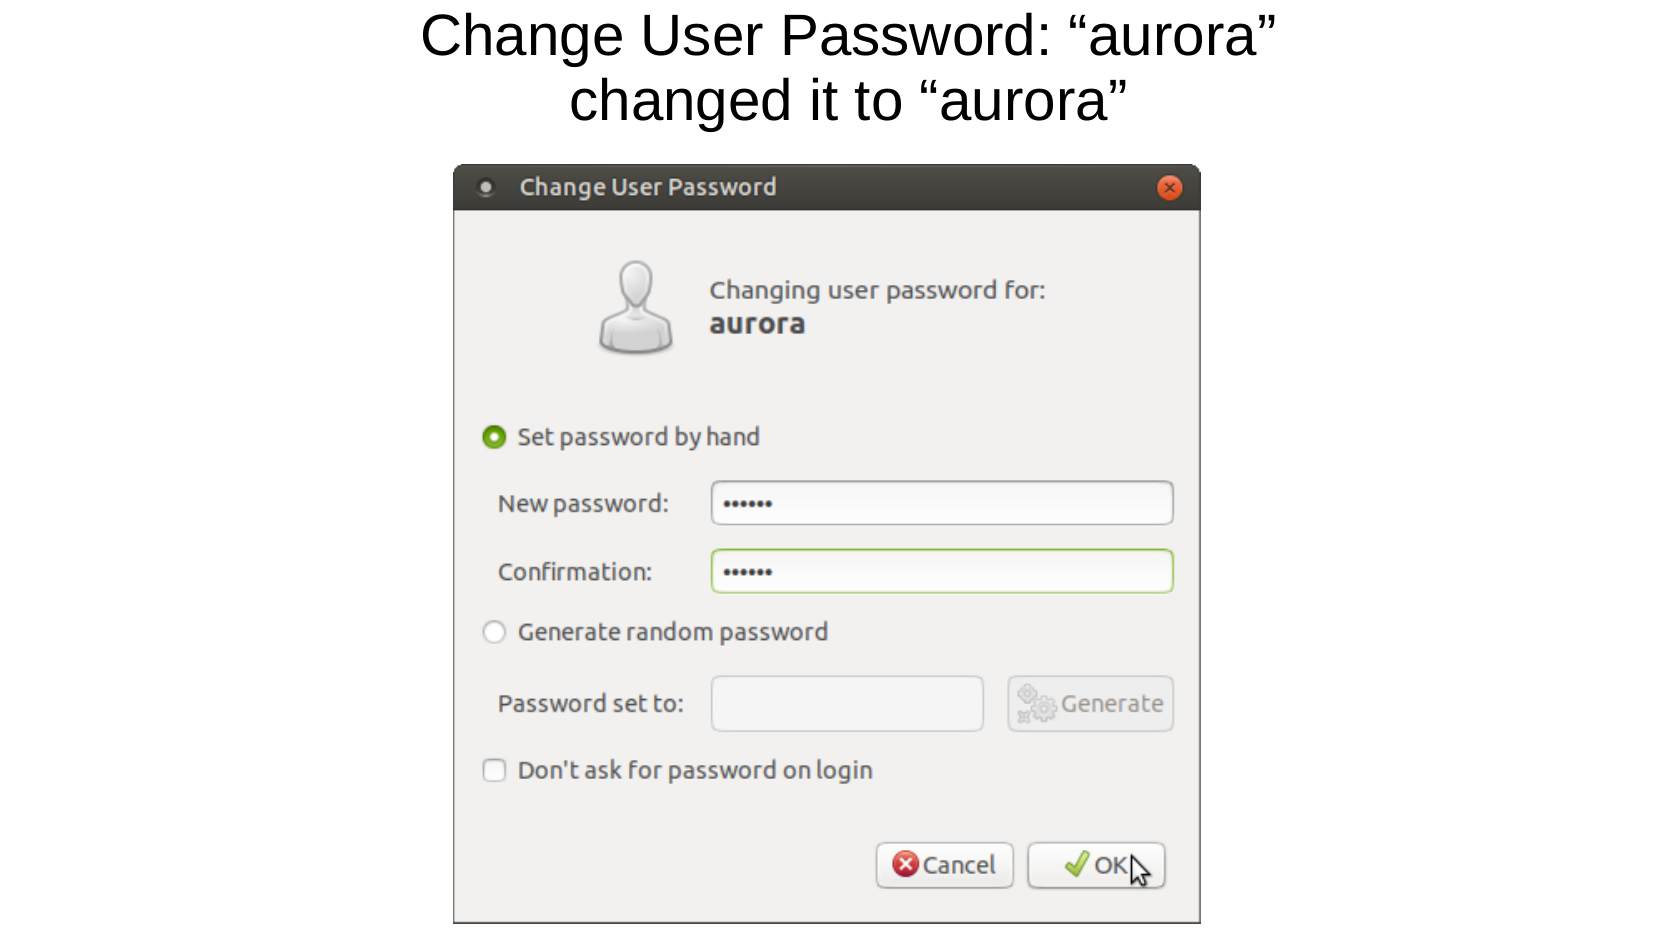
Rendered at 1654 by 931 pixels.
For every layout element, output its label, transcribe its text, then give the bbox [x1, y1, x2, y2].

picture [453, 164, 1201, 924]
title Change User Password: “aurora” changed it to “aurora” [35, 2, 1626, 133]
